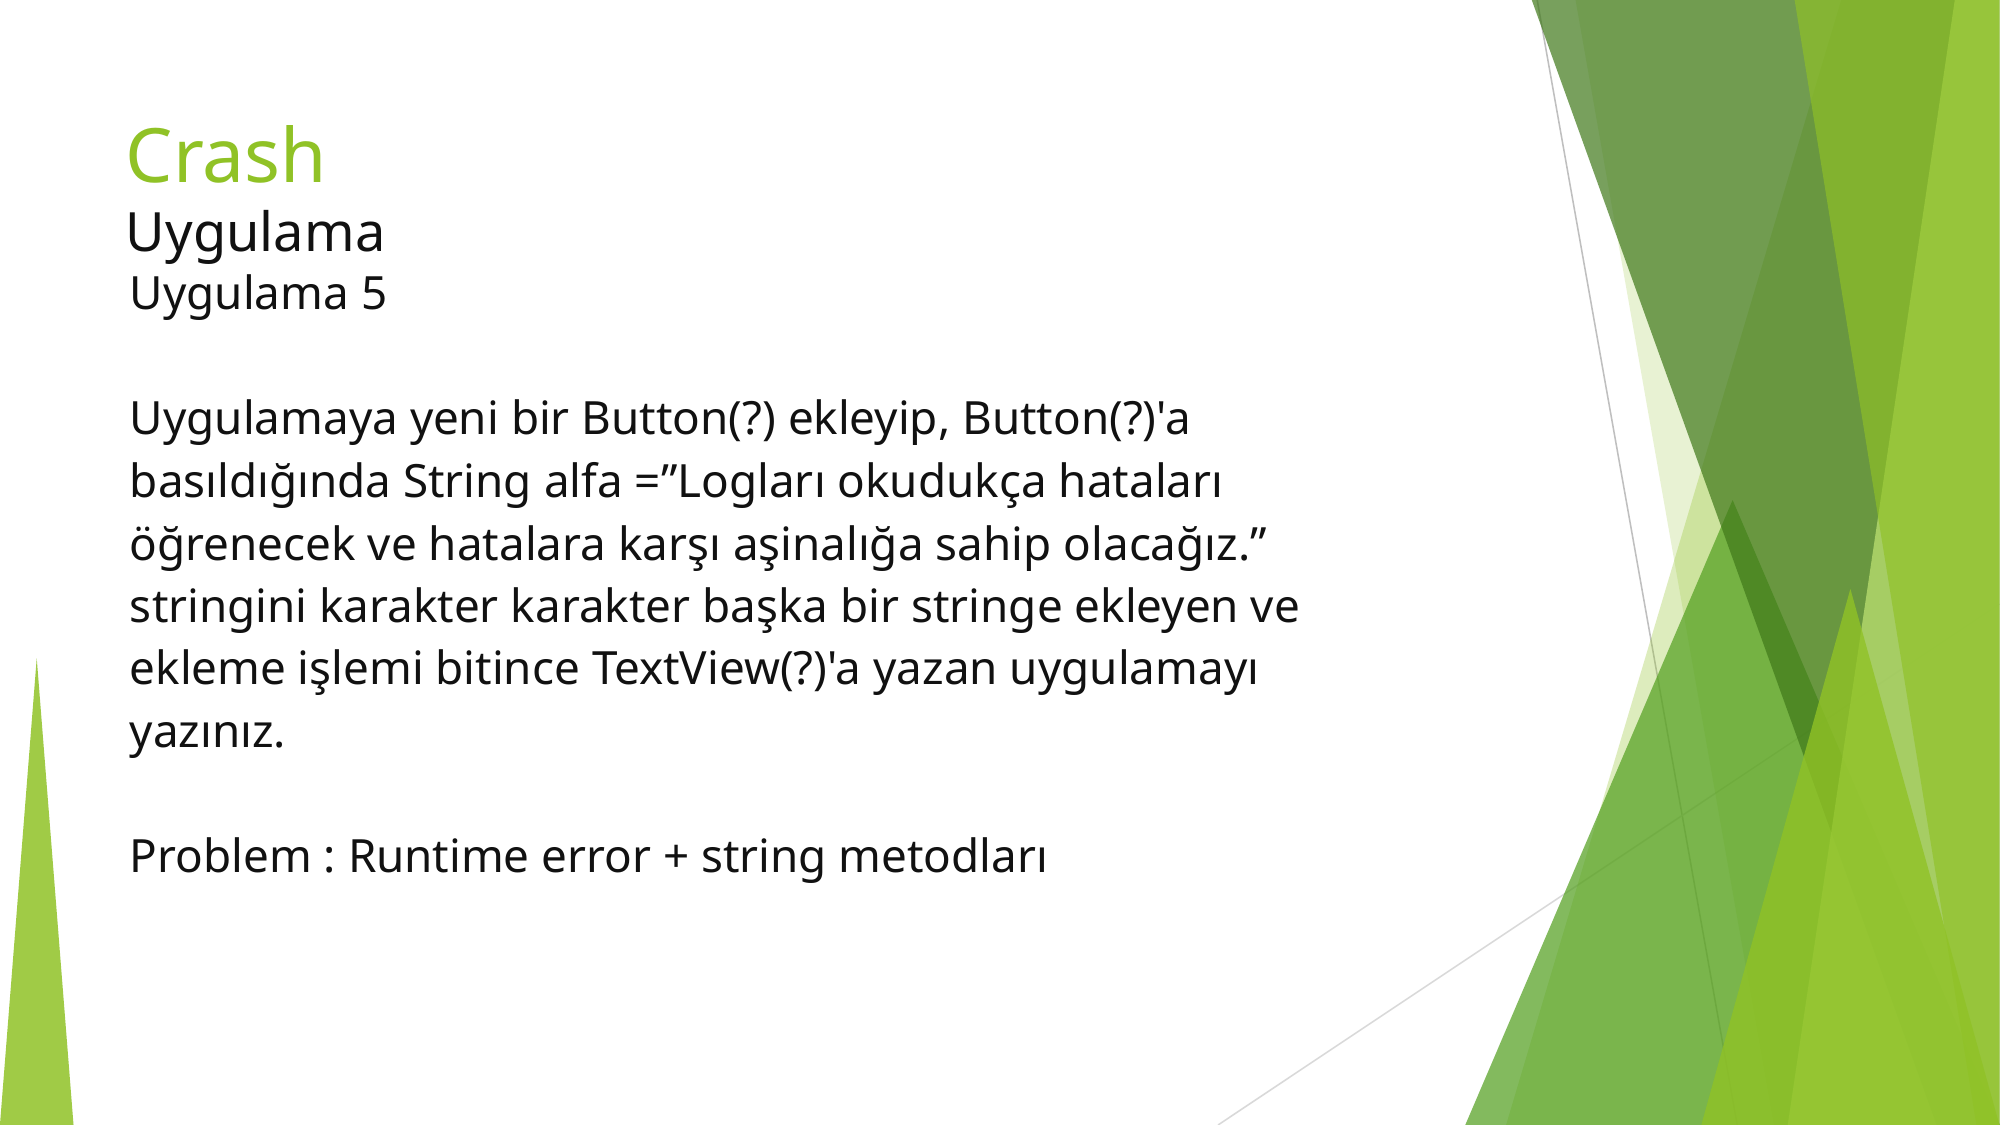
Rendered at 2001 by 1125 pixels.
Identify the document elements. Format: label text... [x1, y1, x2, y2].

text_box Uygulama 5 Uygulamaya yeni bir Button(?) ekleyip, Button(?)'a basıldığında String alfa =”Logları okudukça hataları öğrenecek ve hatalara karşı aşinalığa sahip olacağız.” stringini karakter karakter başka bir stringe ekleyen ve ekleme işlemi bitince TextView(?)'a yazan uygulamayı yazınız. Problem : Runtime error + string metodları [129, 291, 1335, 919]
title Crash Uygulama [111, 99, 1522, 317]
